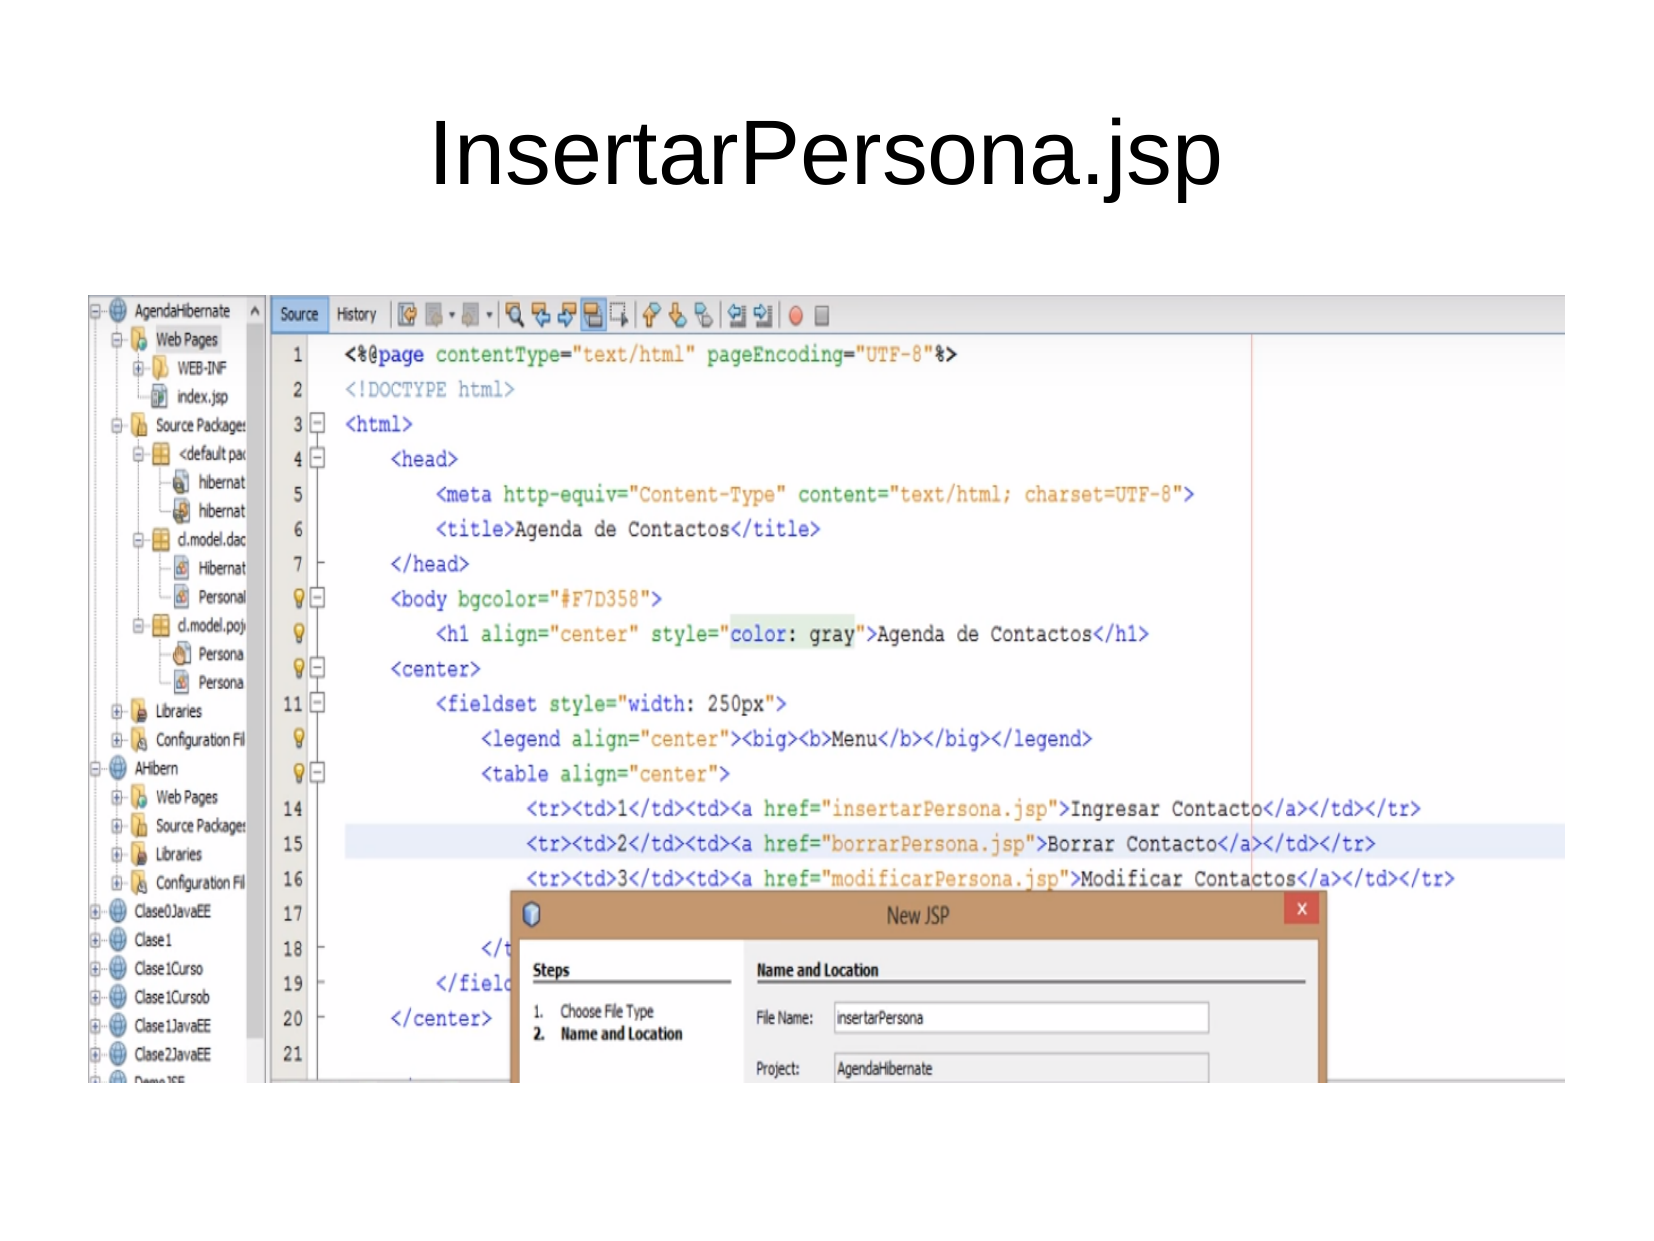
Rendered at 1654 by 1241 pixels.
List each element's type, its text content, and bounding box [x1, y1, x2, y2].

picture [88, 295, 1565, 1083]
title InsertarPersona.jsp [82, 49, 1571, 257]
